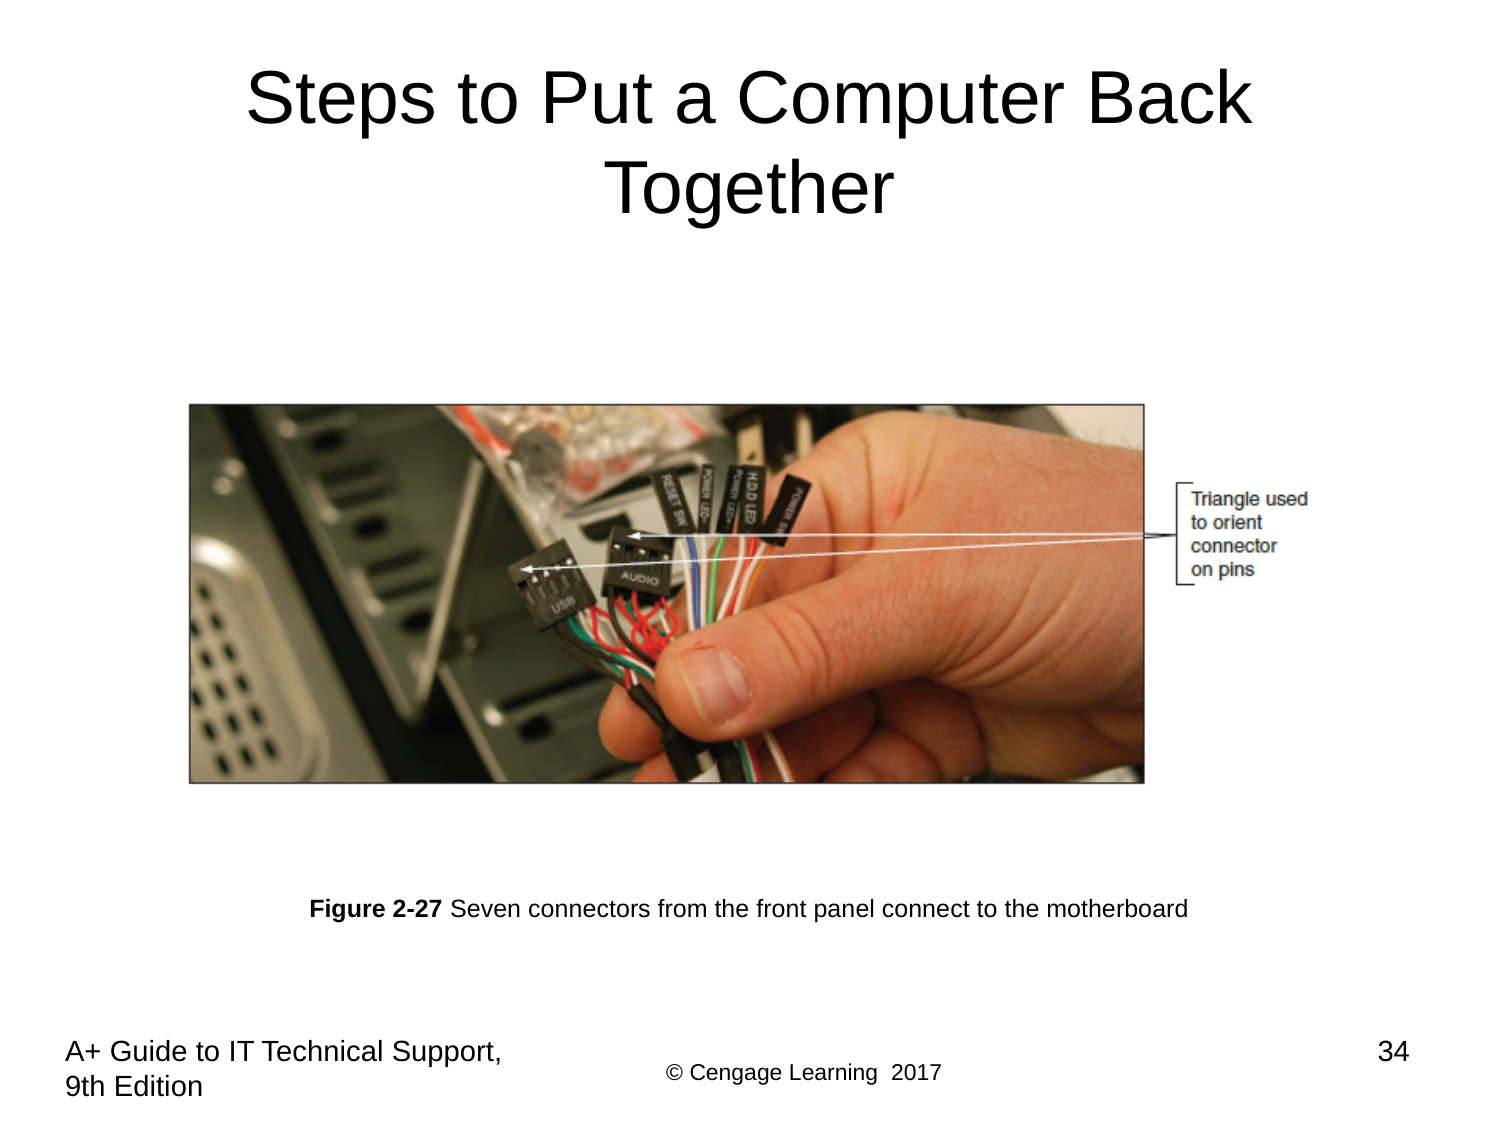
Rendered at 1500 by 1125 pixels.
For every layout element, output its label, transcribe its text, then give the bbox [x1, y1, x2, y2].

text_box Figure 2-27 Seven connectors from the front panel connect to the motherboard [294, 885, 1206, 931]
picture [183, 398, 1317, 793]
footer A+ Guide to IT Technical Support, 9th Edition [50, 1025, 550, 1104]
slide_number <number> [1074, 1024, 1425, 1103]
title Steps to Put a Computer Back Together [75, 45, 1425, 233]
